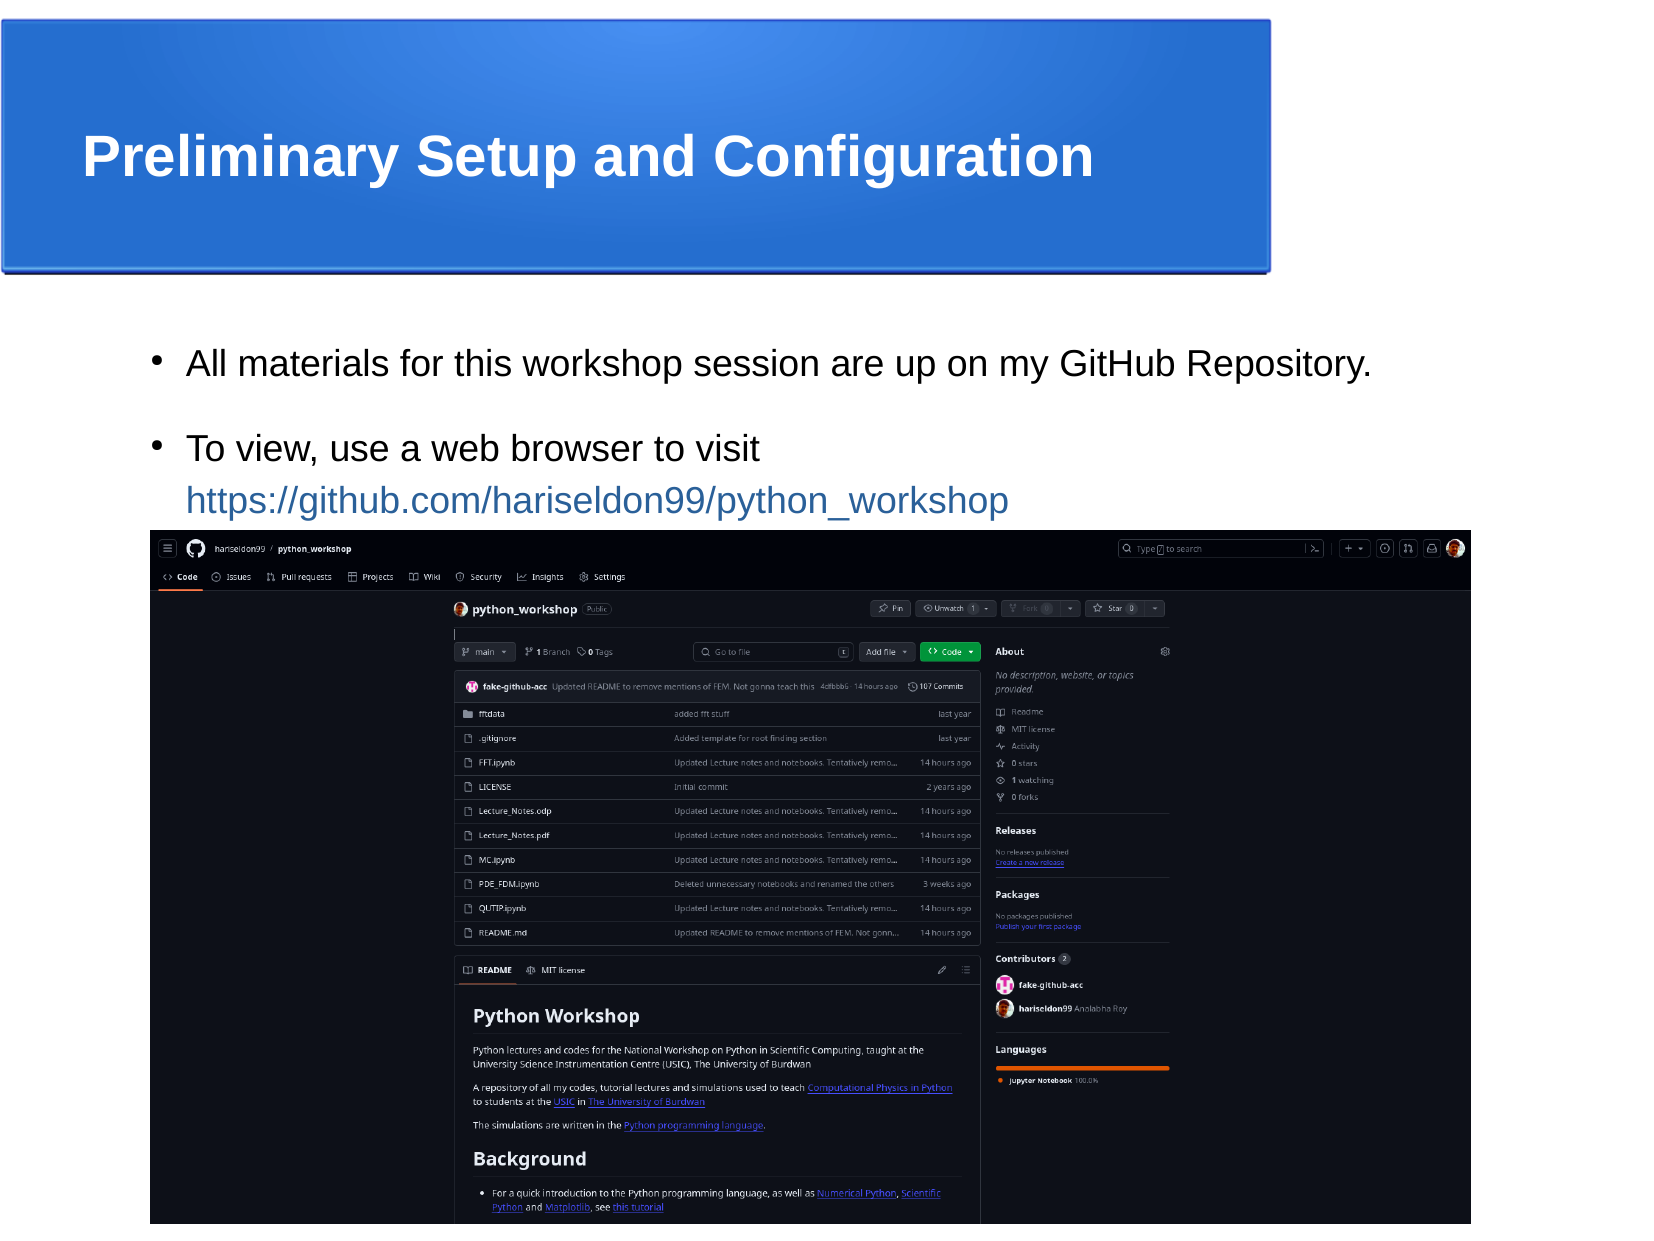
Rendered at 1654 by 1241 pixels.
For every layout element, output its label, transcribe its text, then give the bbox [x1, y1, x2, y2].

text_box All materials for this workshop session are up on my GitHub Repository. To view, use a web browser to visit https://github.com/hariseldon99/python_workshop [135, 324, 1481, 405]
text_box Preliminary Setup and Configuration [82, 49, 1571, 257]
picture [150, 530, 1471, 1225]
picture [0, 17, 1275, 281]
